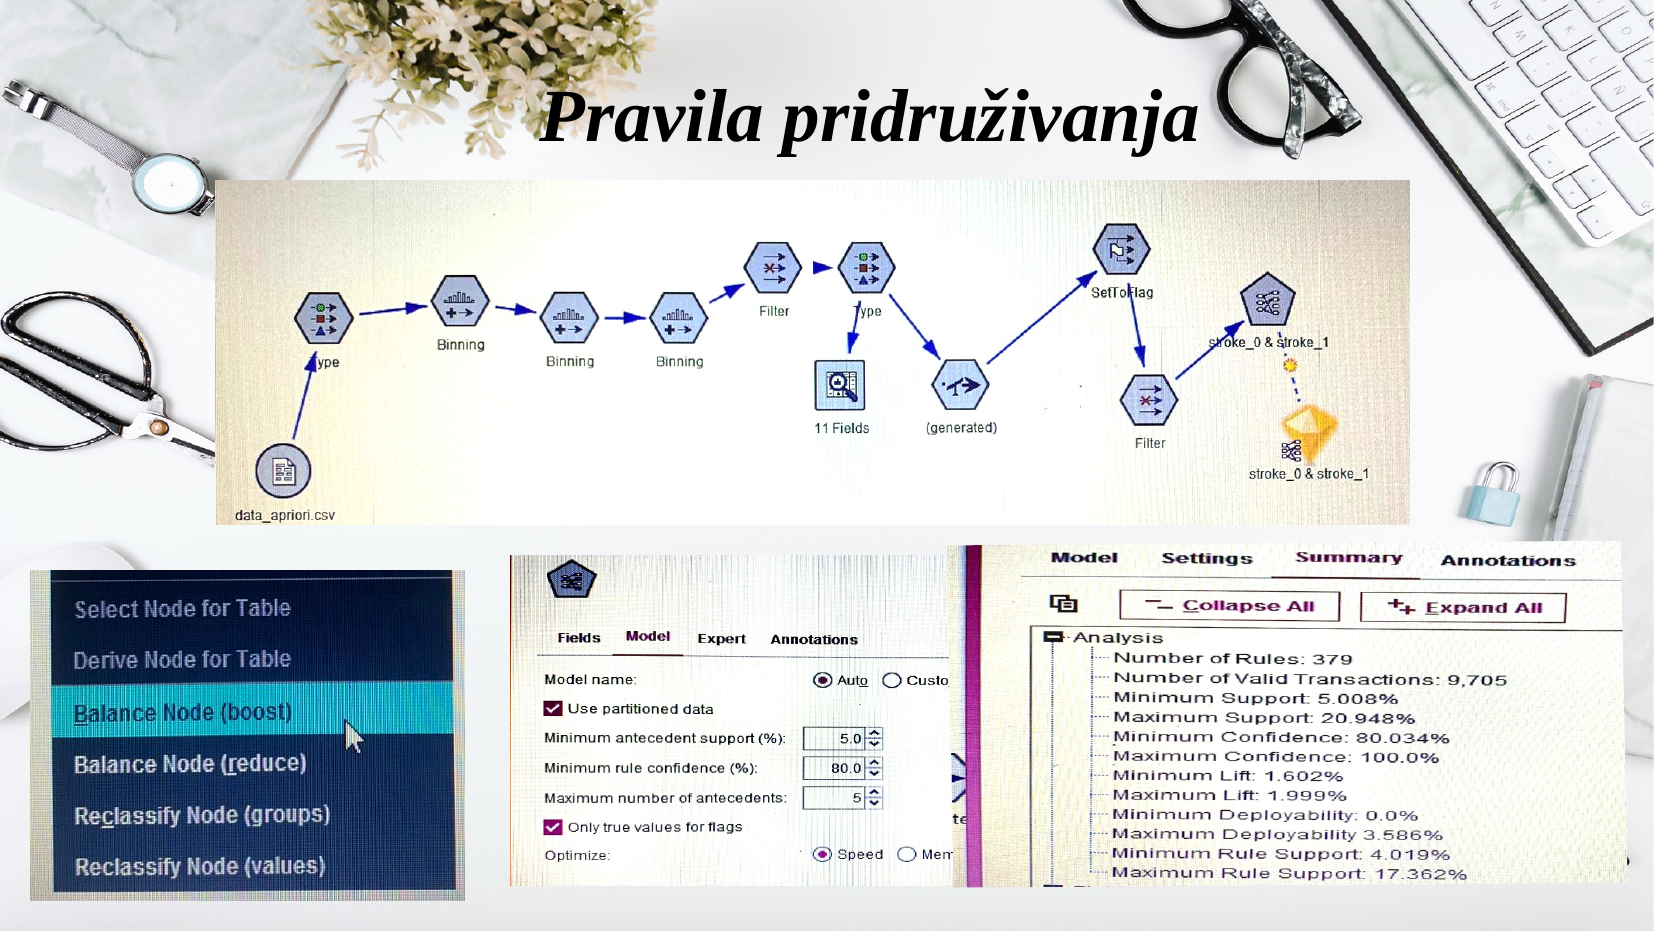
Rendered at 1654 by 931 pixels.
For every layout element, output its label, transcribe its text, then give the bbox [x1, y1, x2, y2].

text_box Pravila pridruživanja [525, 67, 1261, 166]
picture [0, 0, 1654, 931]
